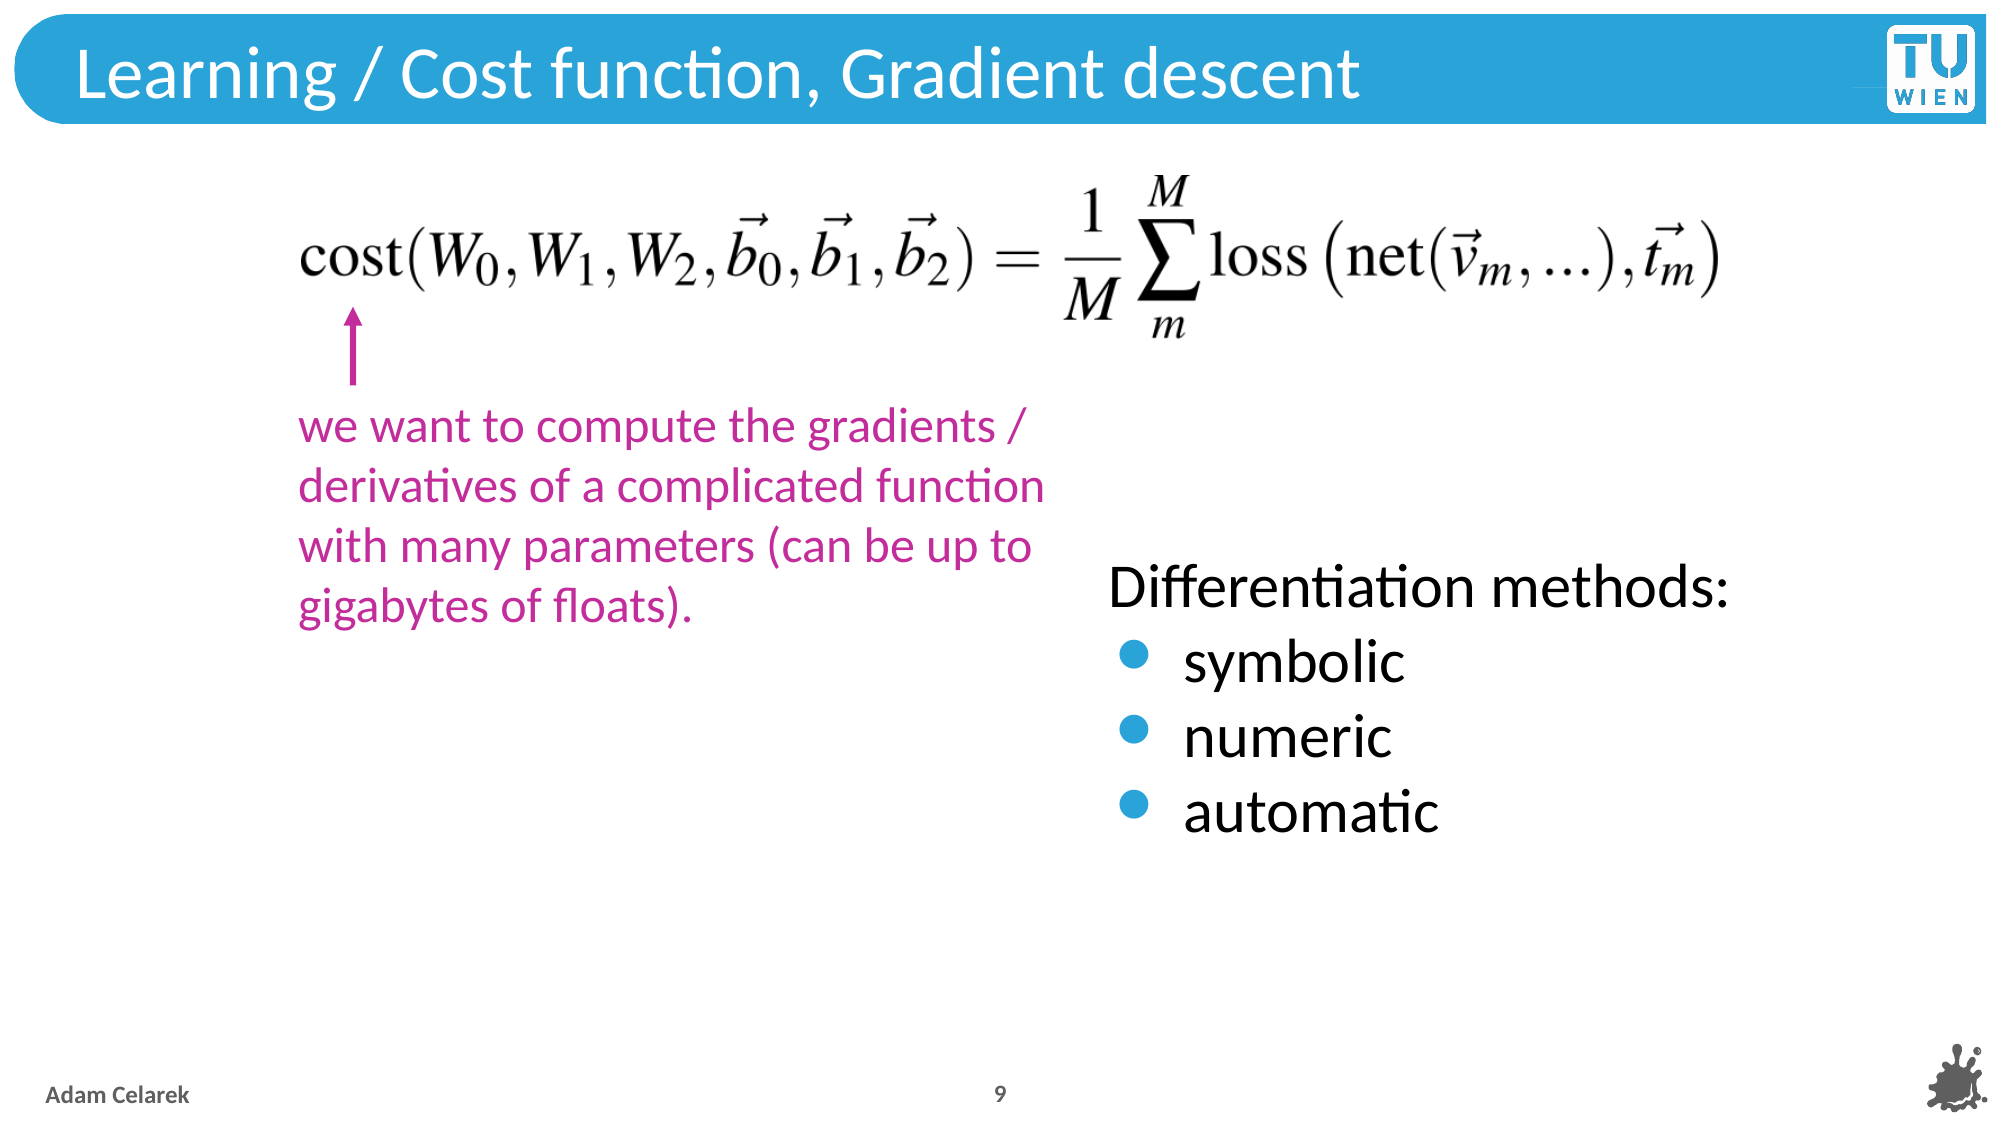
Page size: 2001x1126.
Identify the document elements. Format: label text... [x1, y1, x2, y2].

text_box Differentiation methods: symbolic numeric automatic [1093, 529, 1890, 997]
footer Adam Celarek [25, 1068, 837, 1118]
text_box we want to compute the gradients / derivatives of a complicated function with many parameters (can be up to gigabytes of floats). [283, 377, 1094, 633]
picture [301, 175, 1718, 339]
slide_number <number> [882, 1067, 1119, 1118]
title Learning / Cost function, Gradient descent [55, 6, 1854, 132]
picture [1887, 25, 1975, 113]
